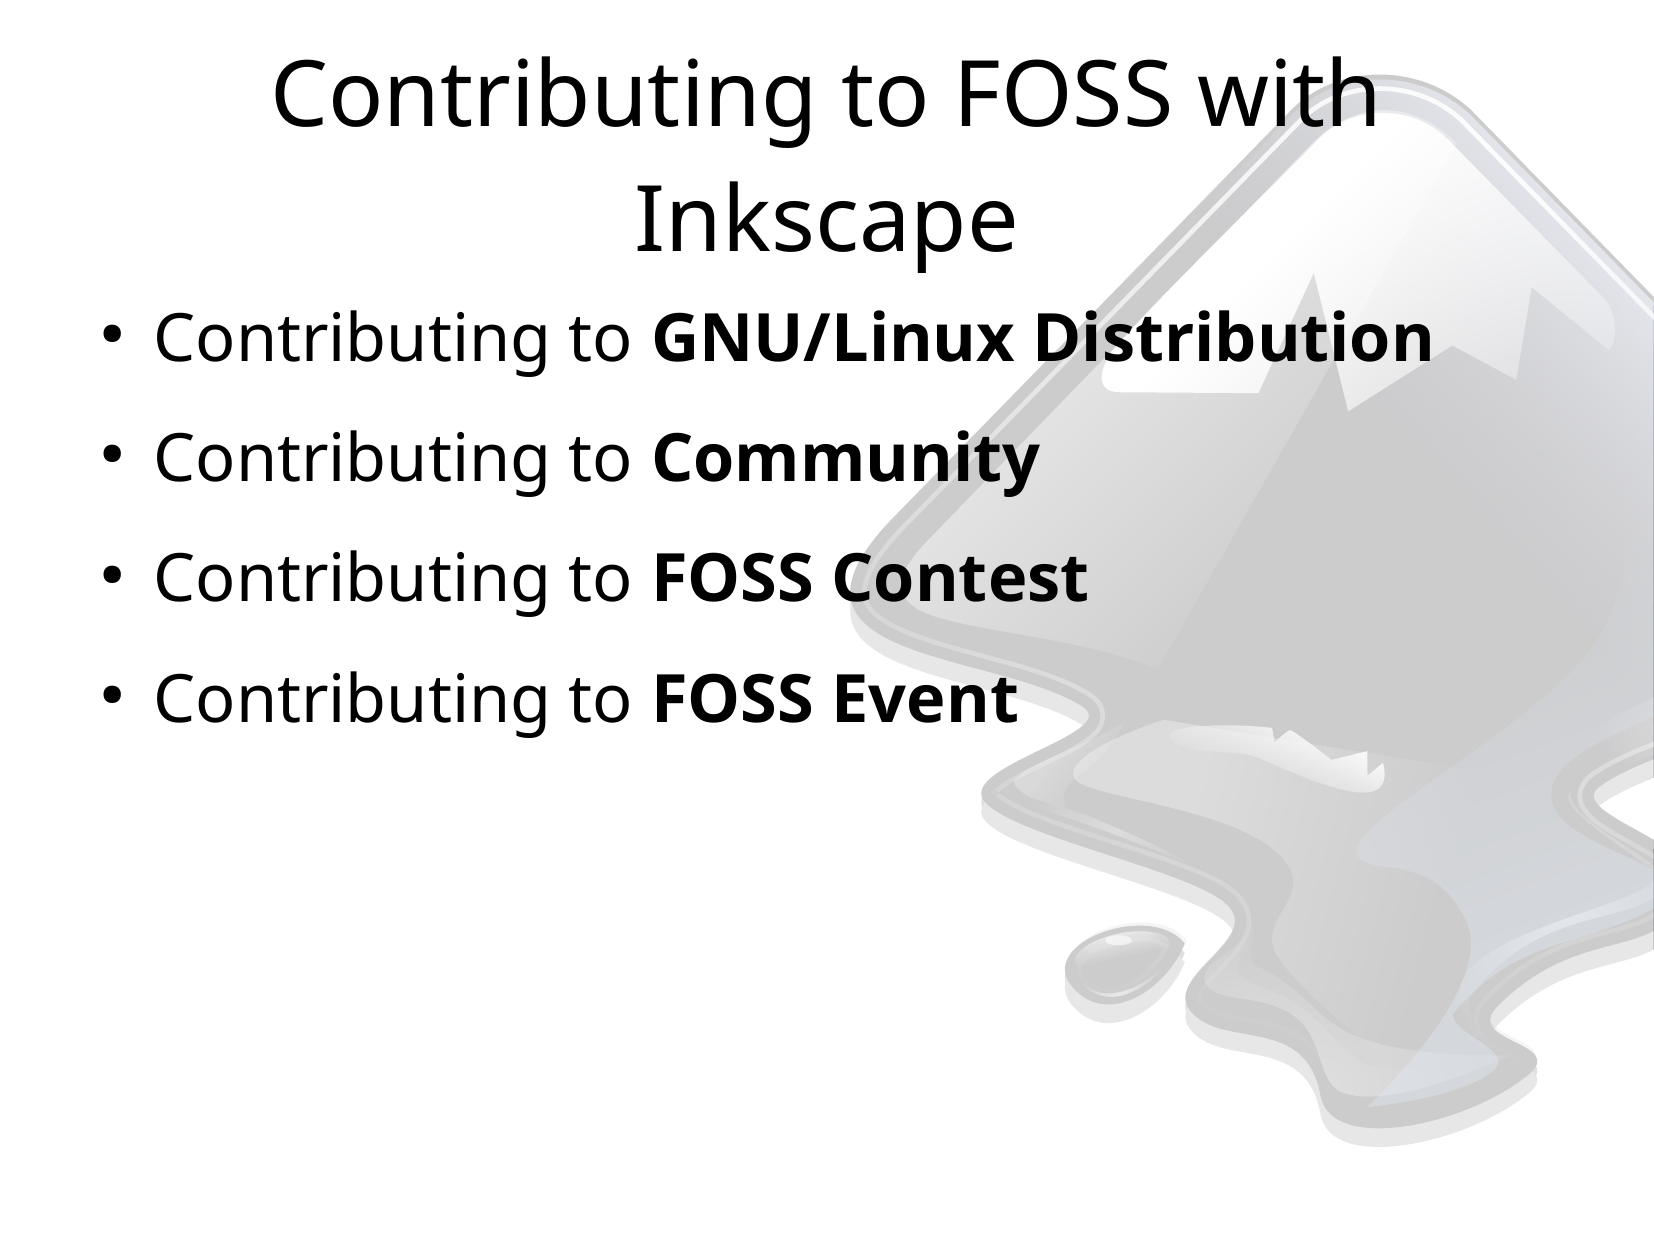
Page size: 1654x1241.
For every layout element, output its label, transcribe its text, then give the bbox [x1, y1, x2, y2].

text_box [0, 0, 1654, 1241]
title Contributing to FOSS with Inkscape [82, 49, 1571, 257]
list Contributing to GNU/Linux Distribution Contributing to Community Contributing to FOSS Contest Contributing to FOSS Event [82, 290, 1571, 1010]
